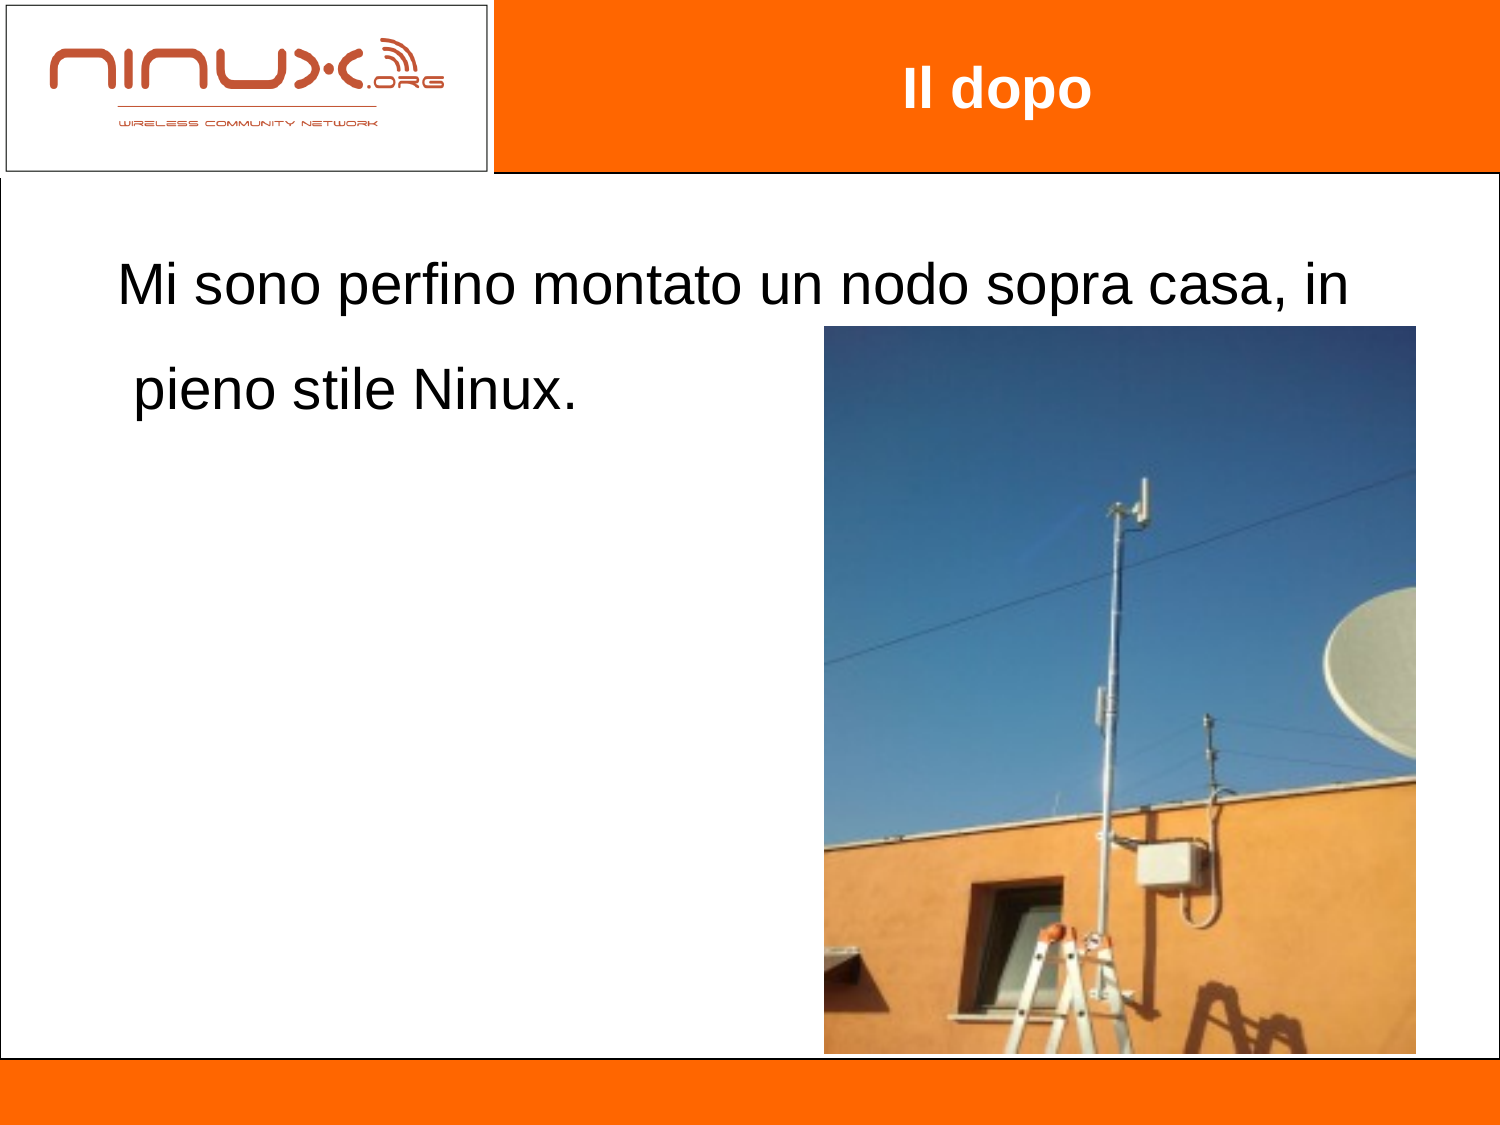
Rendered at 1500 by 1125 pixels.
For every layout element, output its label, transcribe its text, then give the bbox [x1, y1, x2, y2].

title Il dopo [495, 17, 1500, 160]
picture [0, 0, 494, 178]
text_box Mi sono perfino montato un nodo sopra casa, in pieno stile Ninux. [59, 211, 1416, 1039]
picture [824, 326, 1416, 1054]
